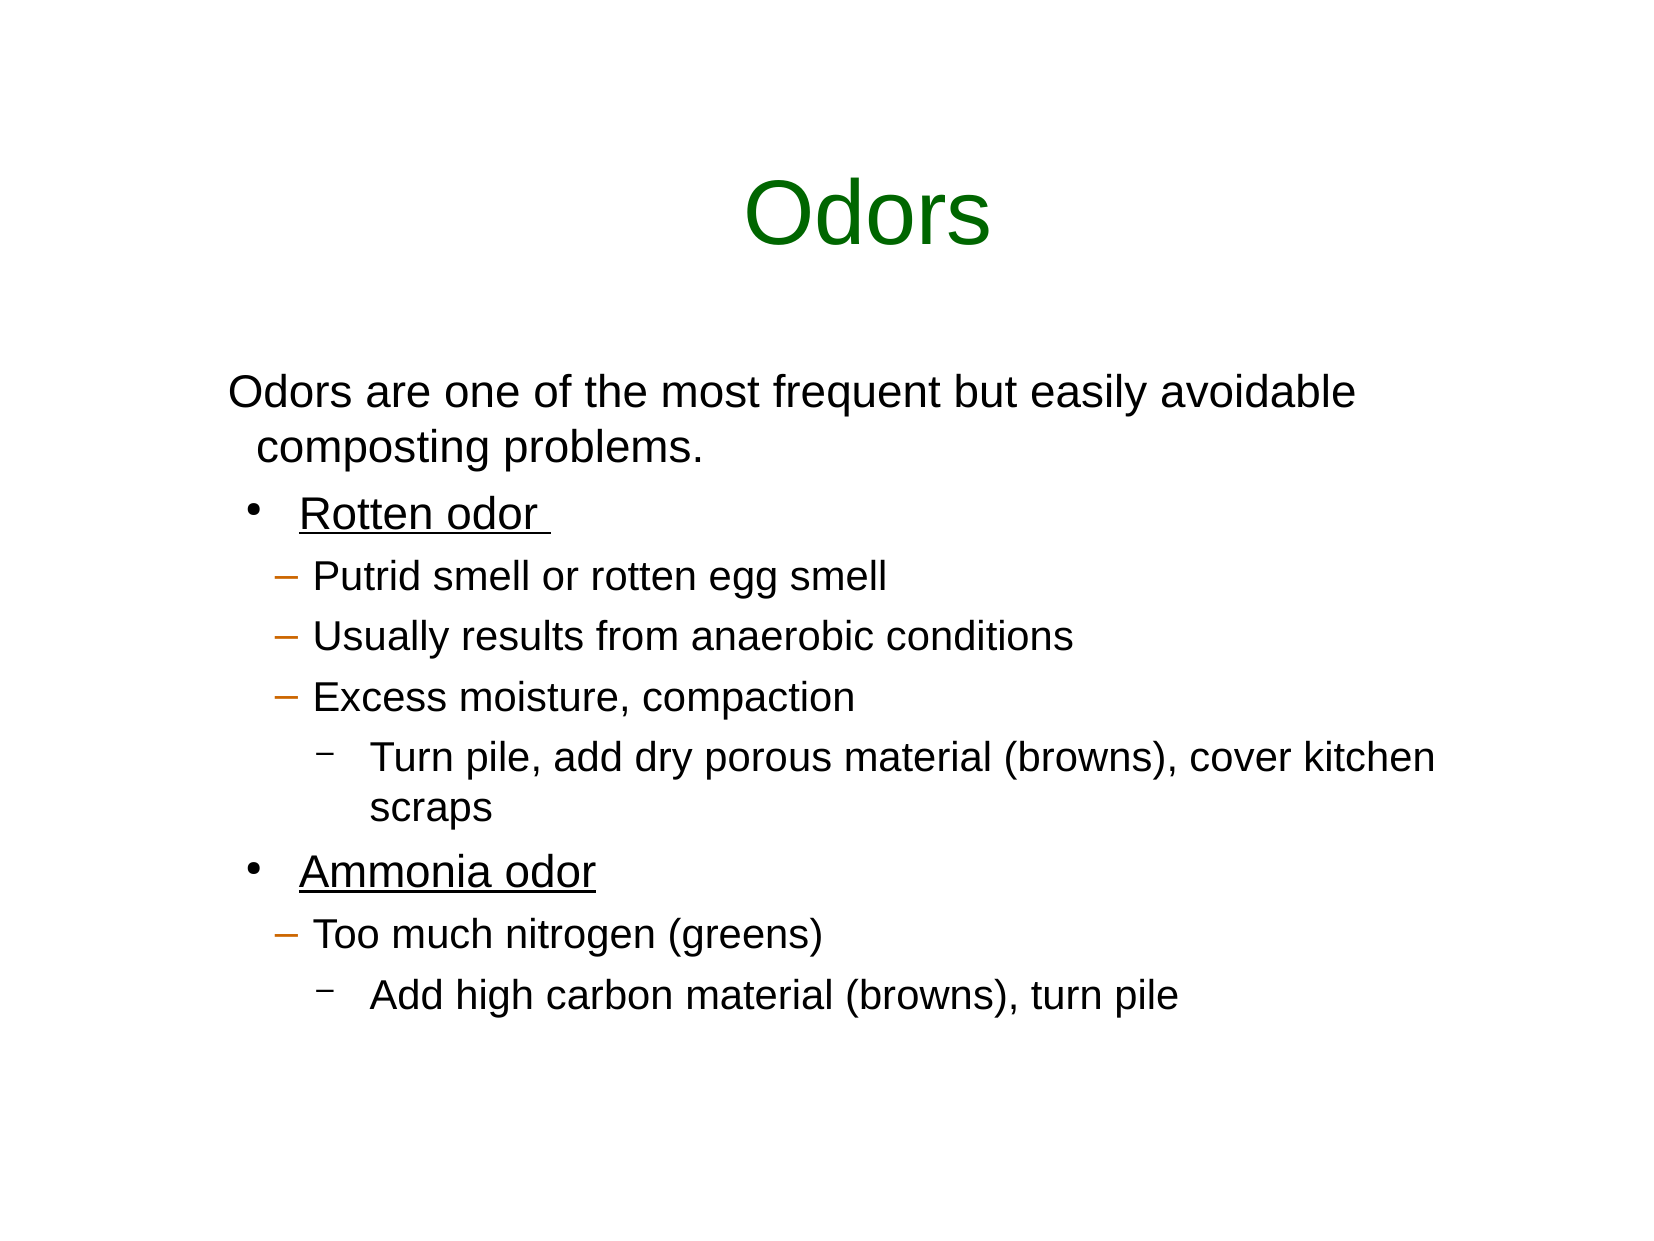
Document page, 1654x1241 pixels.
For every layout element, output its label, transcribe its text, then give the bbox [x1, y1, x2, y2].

list Odors are one of the most frequent but easily avoidable composting problems. Rotten odor Putrid smell or rotten egg smell Usually results from anaerobic conditions Excess moisture, compaction Turn pile, add dry porous material (browns), cover kitchen scraps Ammonia odor Too much nitrogen (greens) Add high carbon material (browns), turn pile [212, 354, 1488, 1030]
title Odors [212, 99, 1488, 318]
